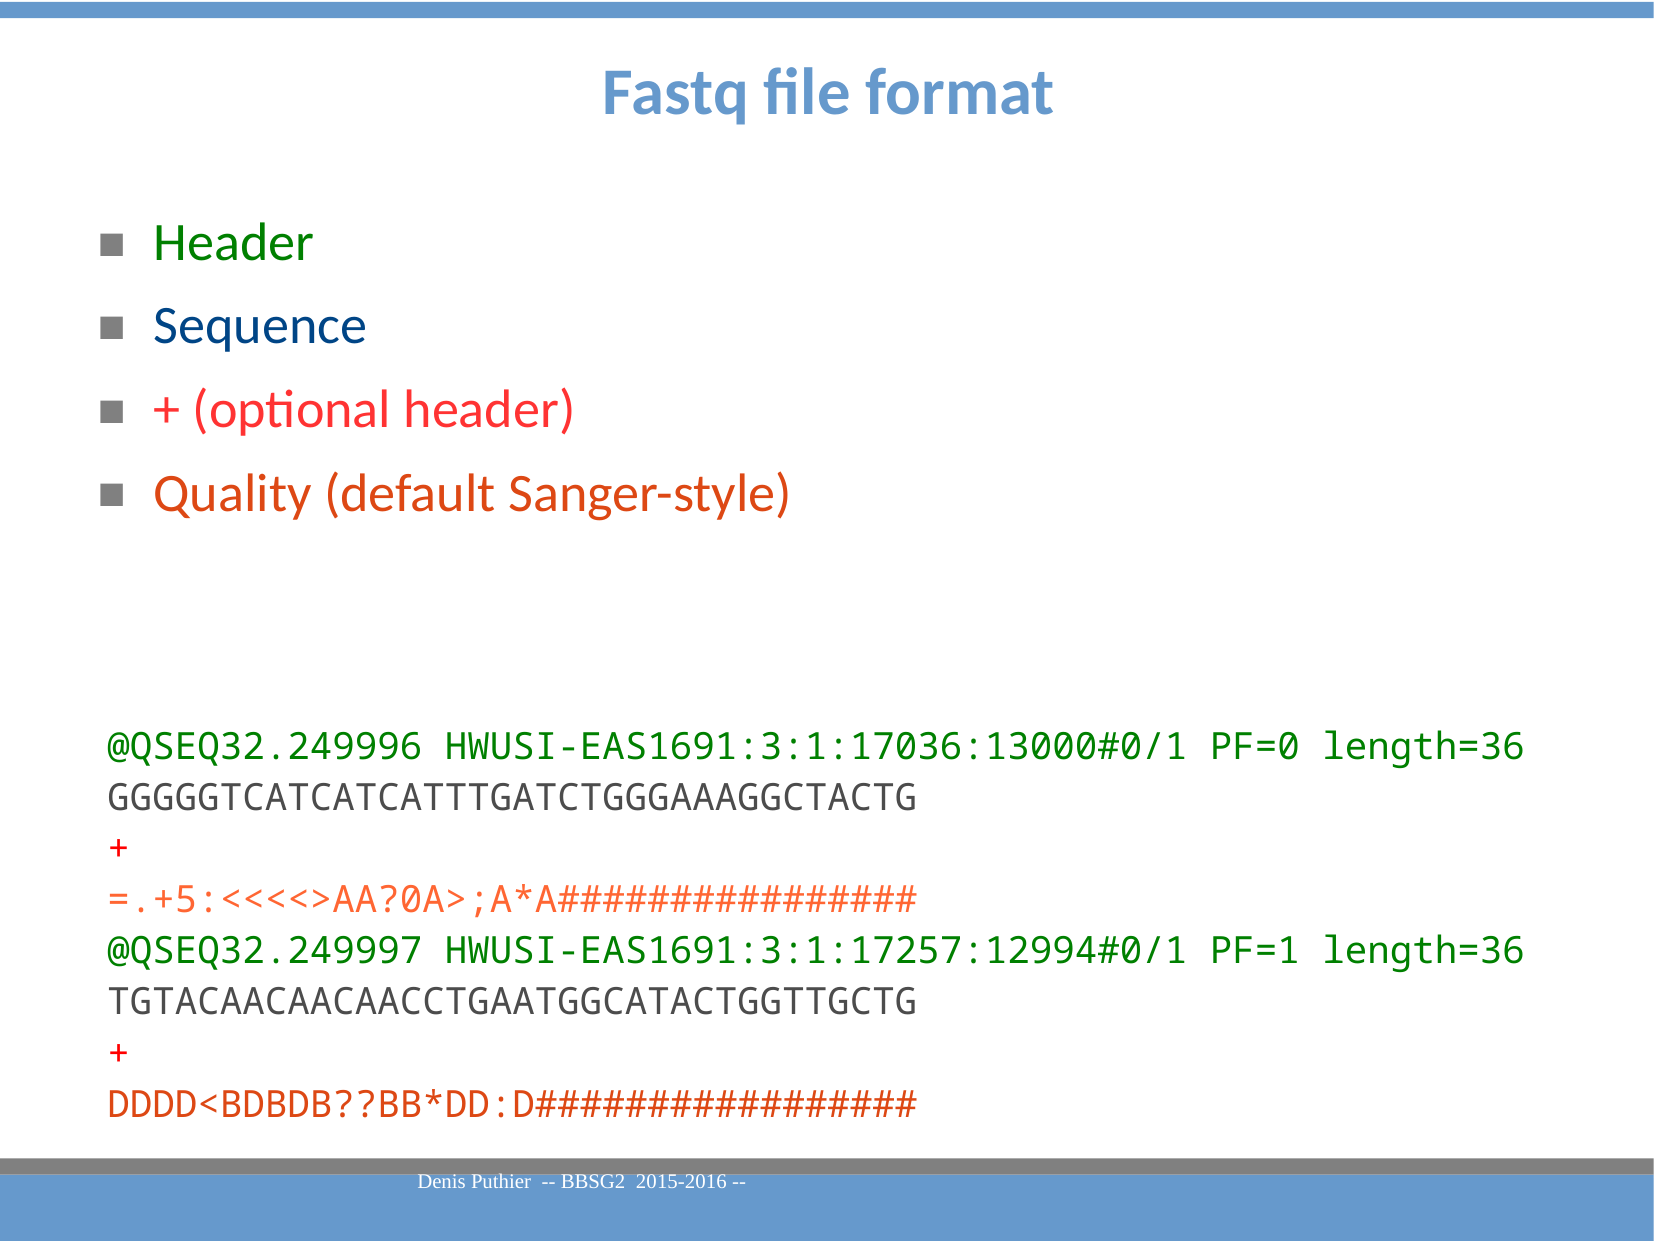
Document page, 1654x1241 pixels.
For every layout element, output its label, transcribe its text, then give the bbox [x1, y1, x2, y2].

text_box @QSEQ32.249996 HWUSI-EAS1691:3:1:17036:13000#0/1 PF=0 length=36 GGGGGTCATCATCATTTGATCTGGGAAAGGCTACTG + =.+5:<<<<>AA?0A>;A*A################ @QSEQ32.249997 HWUSI-EAS1691:3:1:17257:12994#0/1 PF=1 length=36 TGTACAACAACAACCTGAATGGCATACTGGTTGCTG + DDDD<BDBDB??BB*DD:D################# [36, 712, 1654, 1241]
title Fastq file format [85, 18, 1574, 177]
list Header Sequence + (optional header) Quality (default Sanger-style) [82, 219, 1571, 640]
